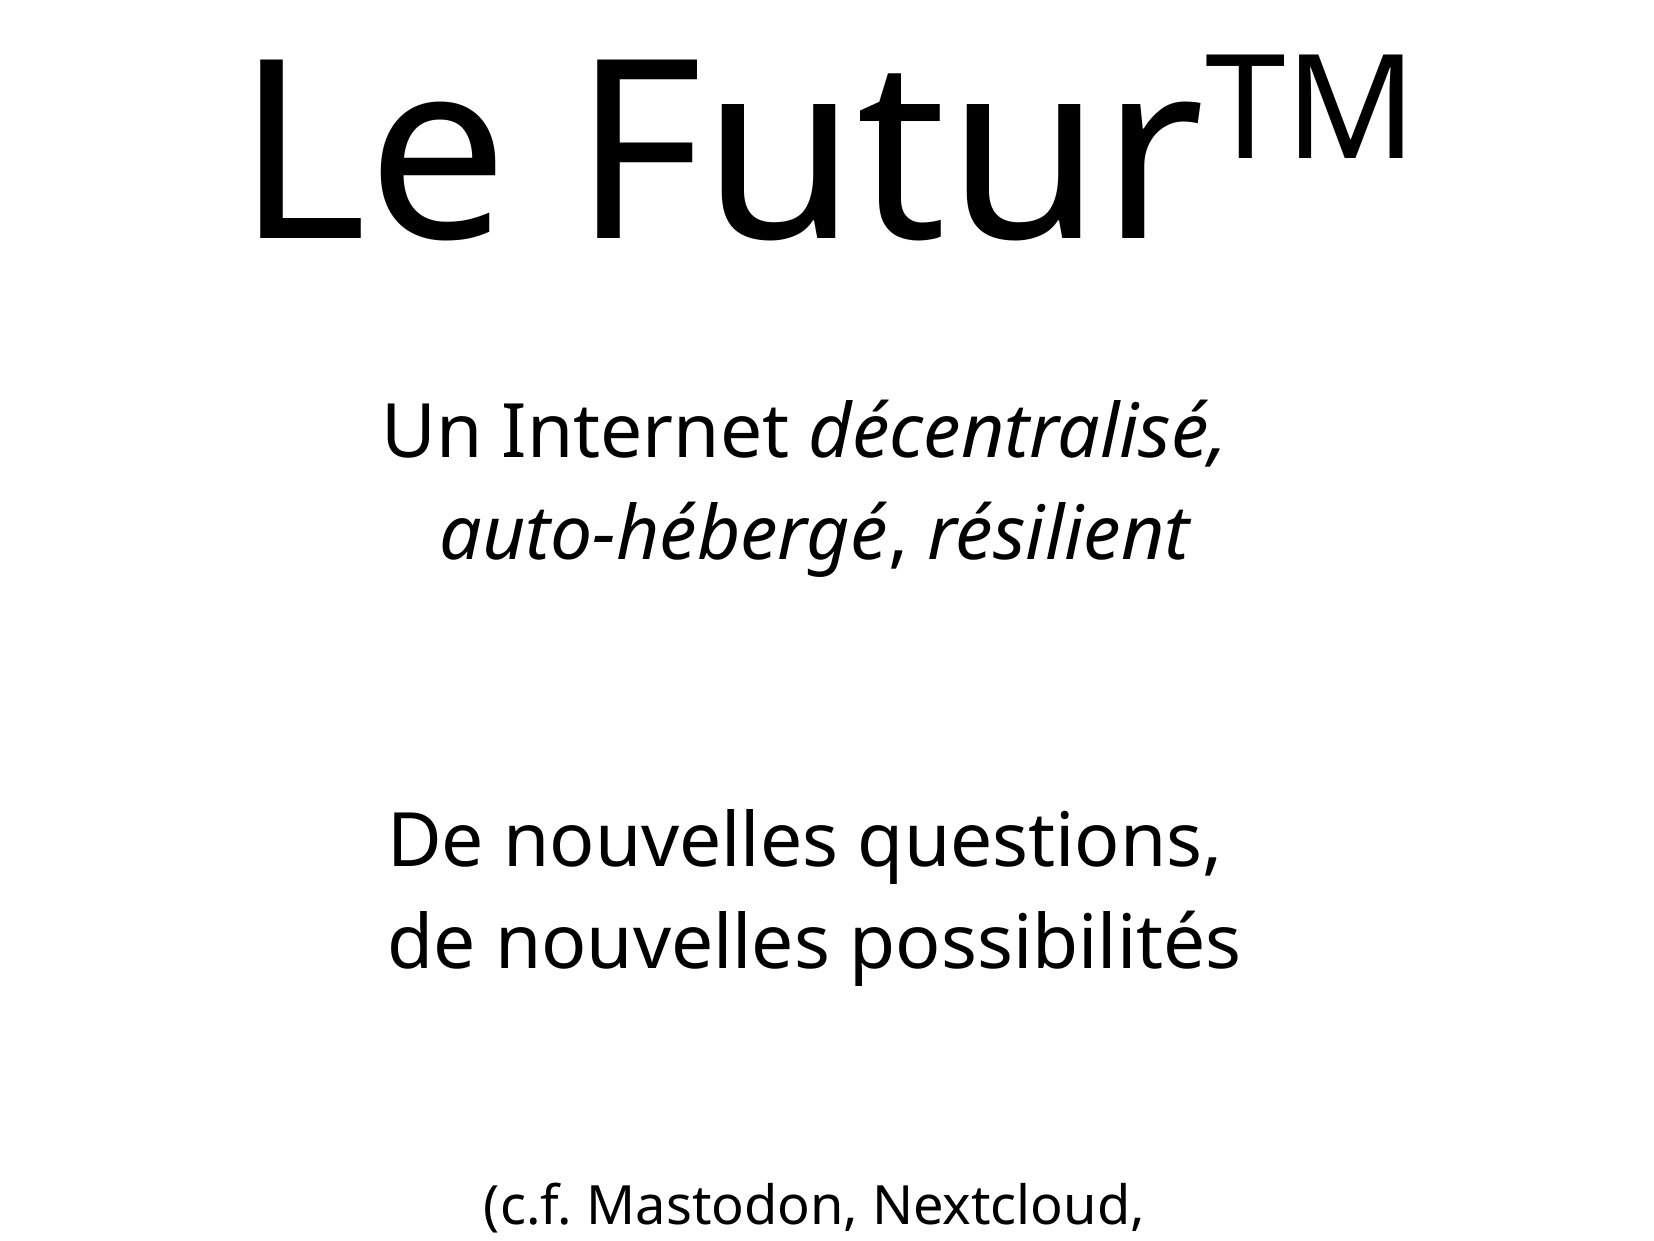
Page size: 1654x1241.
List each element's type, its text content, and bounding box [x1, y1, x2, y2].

text_box Un Internet décentralisé, auto-hébergé, résilient De nouvelles questions, de nouvelles possibilités (c.f. Mastodon, Nextcloud, fédération, modération, gouvernance...) [366, 369, 1287, 1130]
title Le FuturTM [82, 34, 1571, 248]
